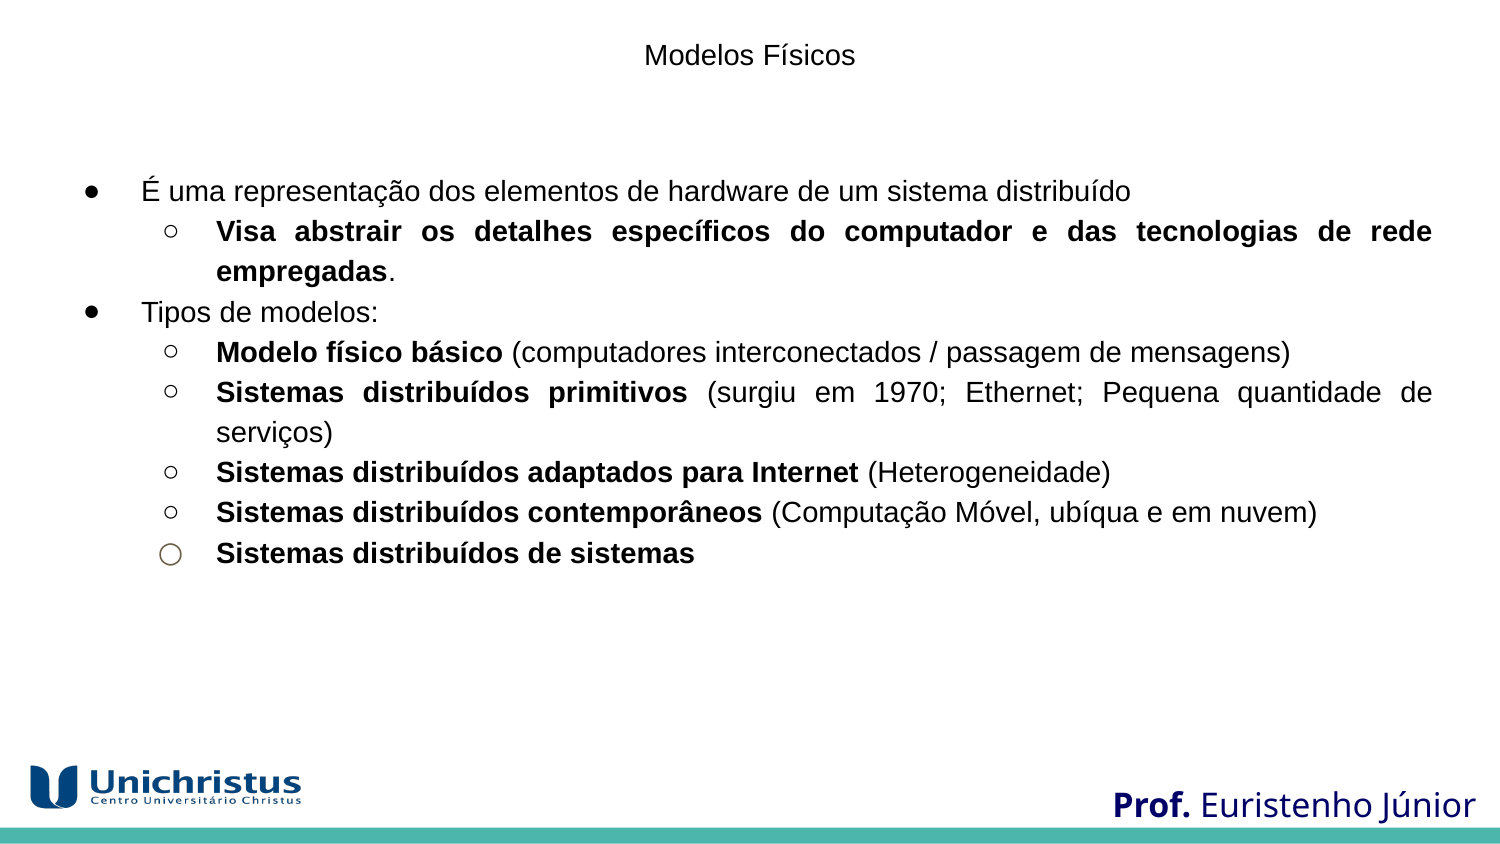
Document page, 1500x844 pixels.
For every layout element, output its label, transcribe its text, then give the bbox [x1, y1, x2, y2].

title Modelos Físicos [51, 20, 1449, 137]
text_box Prof. Euristenho Júnior [1097, 773, 1494, 829]
list É uma representação dos elementos de hardware de um sistema distribuído Visa abstrair os detalhes específicos do computador e das tecnologias de rede empregadas. Tipos de modelos: Modelo físico básico (computadores interconectados / passagem de mensagens) Sistemas distribuídos primitivos (surgiu em 1970; Ethernet; Pequena quantidade de serviços) Sistemas distribuídos adaptados para Internet (Heterogeneidade) Sistemas distribuídos contemporâneos (Computação Móvel, ubíqua e em nuvem) Sistemas distribuídos de sistemas [51, 152, 1449, 750]
picture [26, 763, 305, 810]
